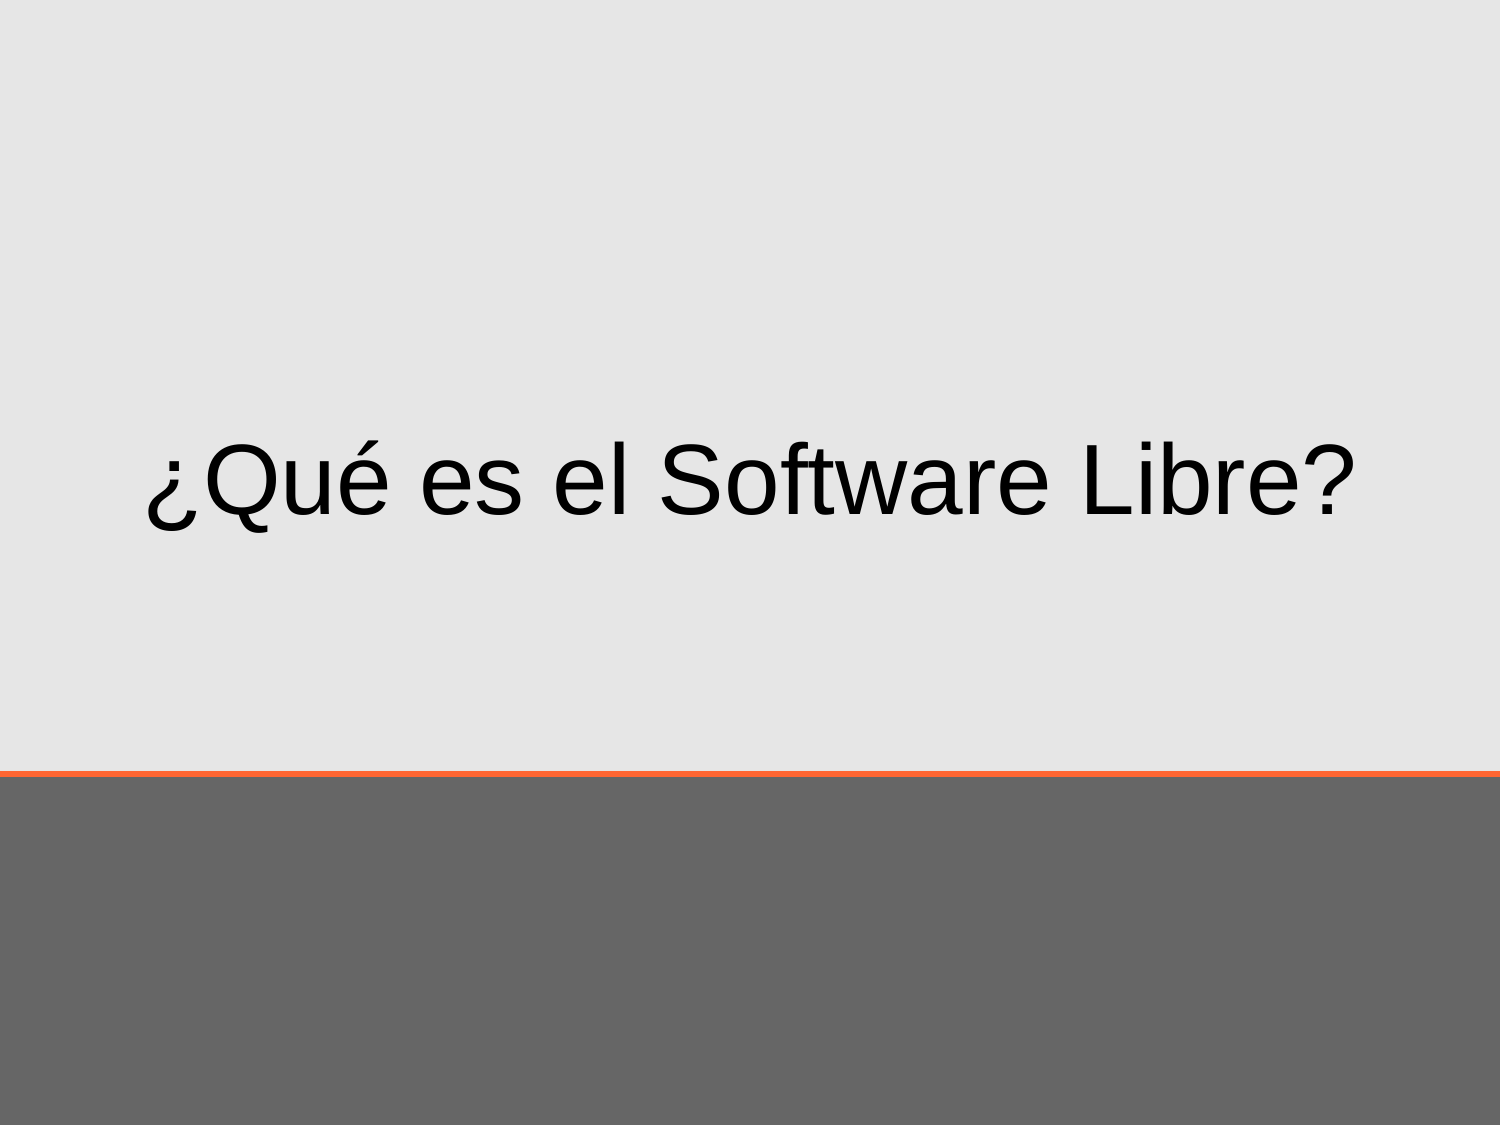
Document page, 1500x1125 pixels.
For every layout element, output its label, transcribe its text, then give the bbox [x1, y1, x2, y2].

subtitle ¿Qué es el Software Libre? [75, 44, 1425, 916]
